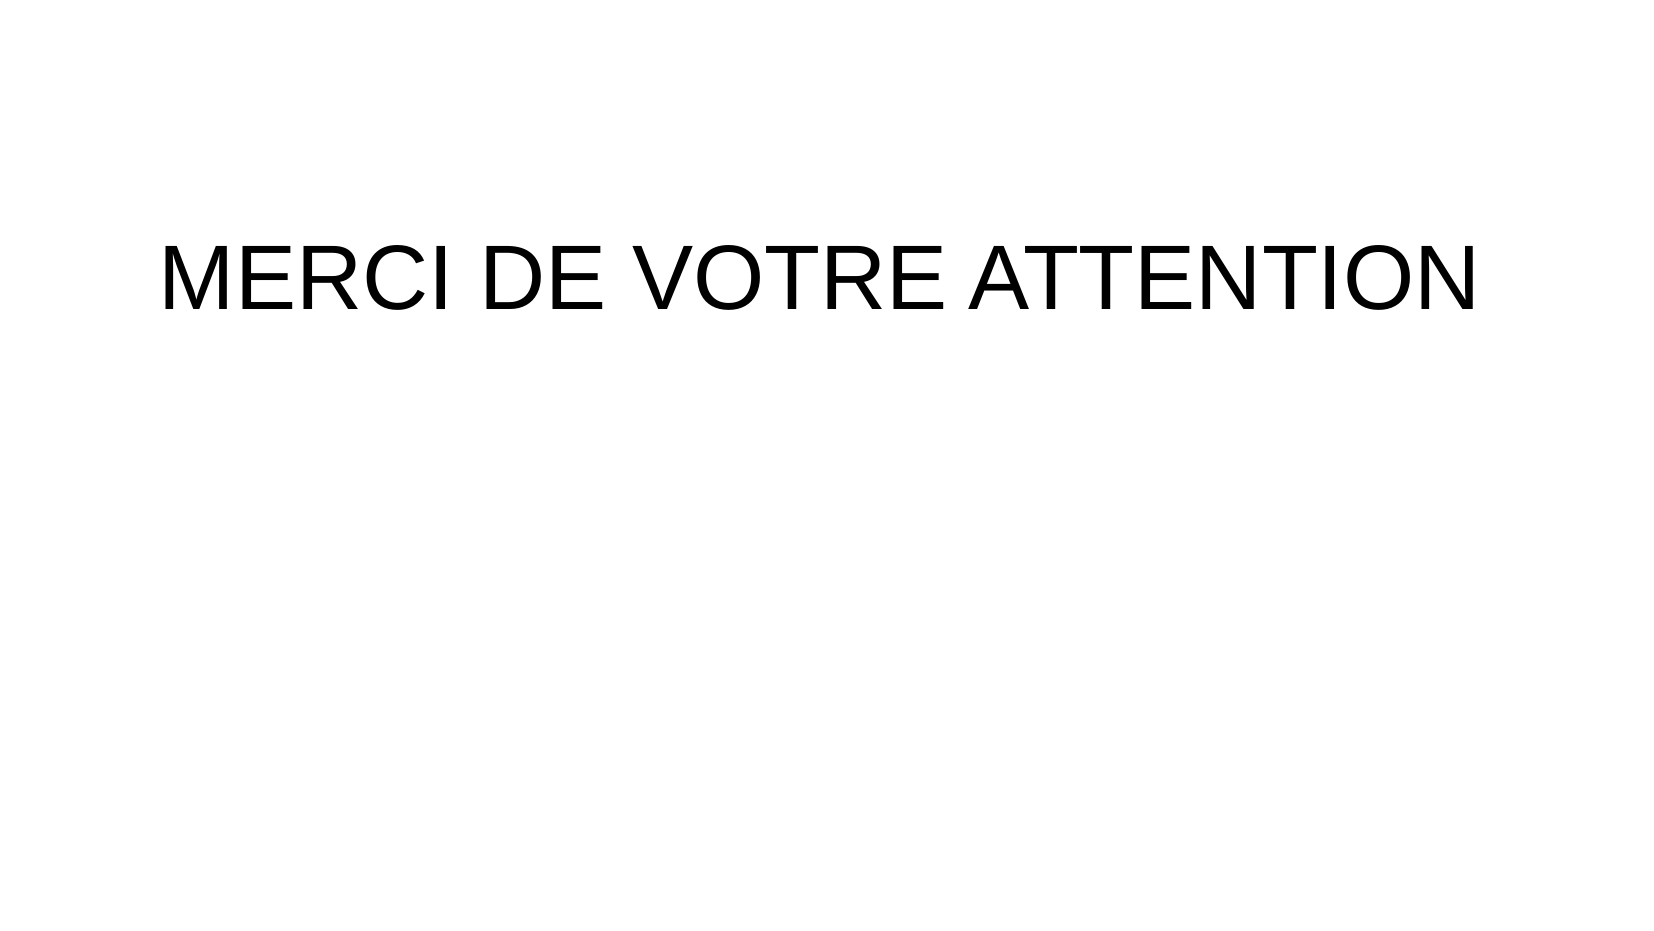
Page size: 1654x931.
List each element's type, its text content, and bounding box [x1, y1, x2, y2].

title MERCI DE VOTRE ATTENTION [76, 202, 1565, 355]
